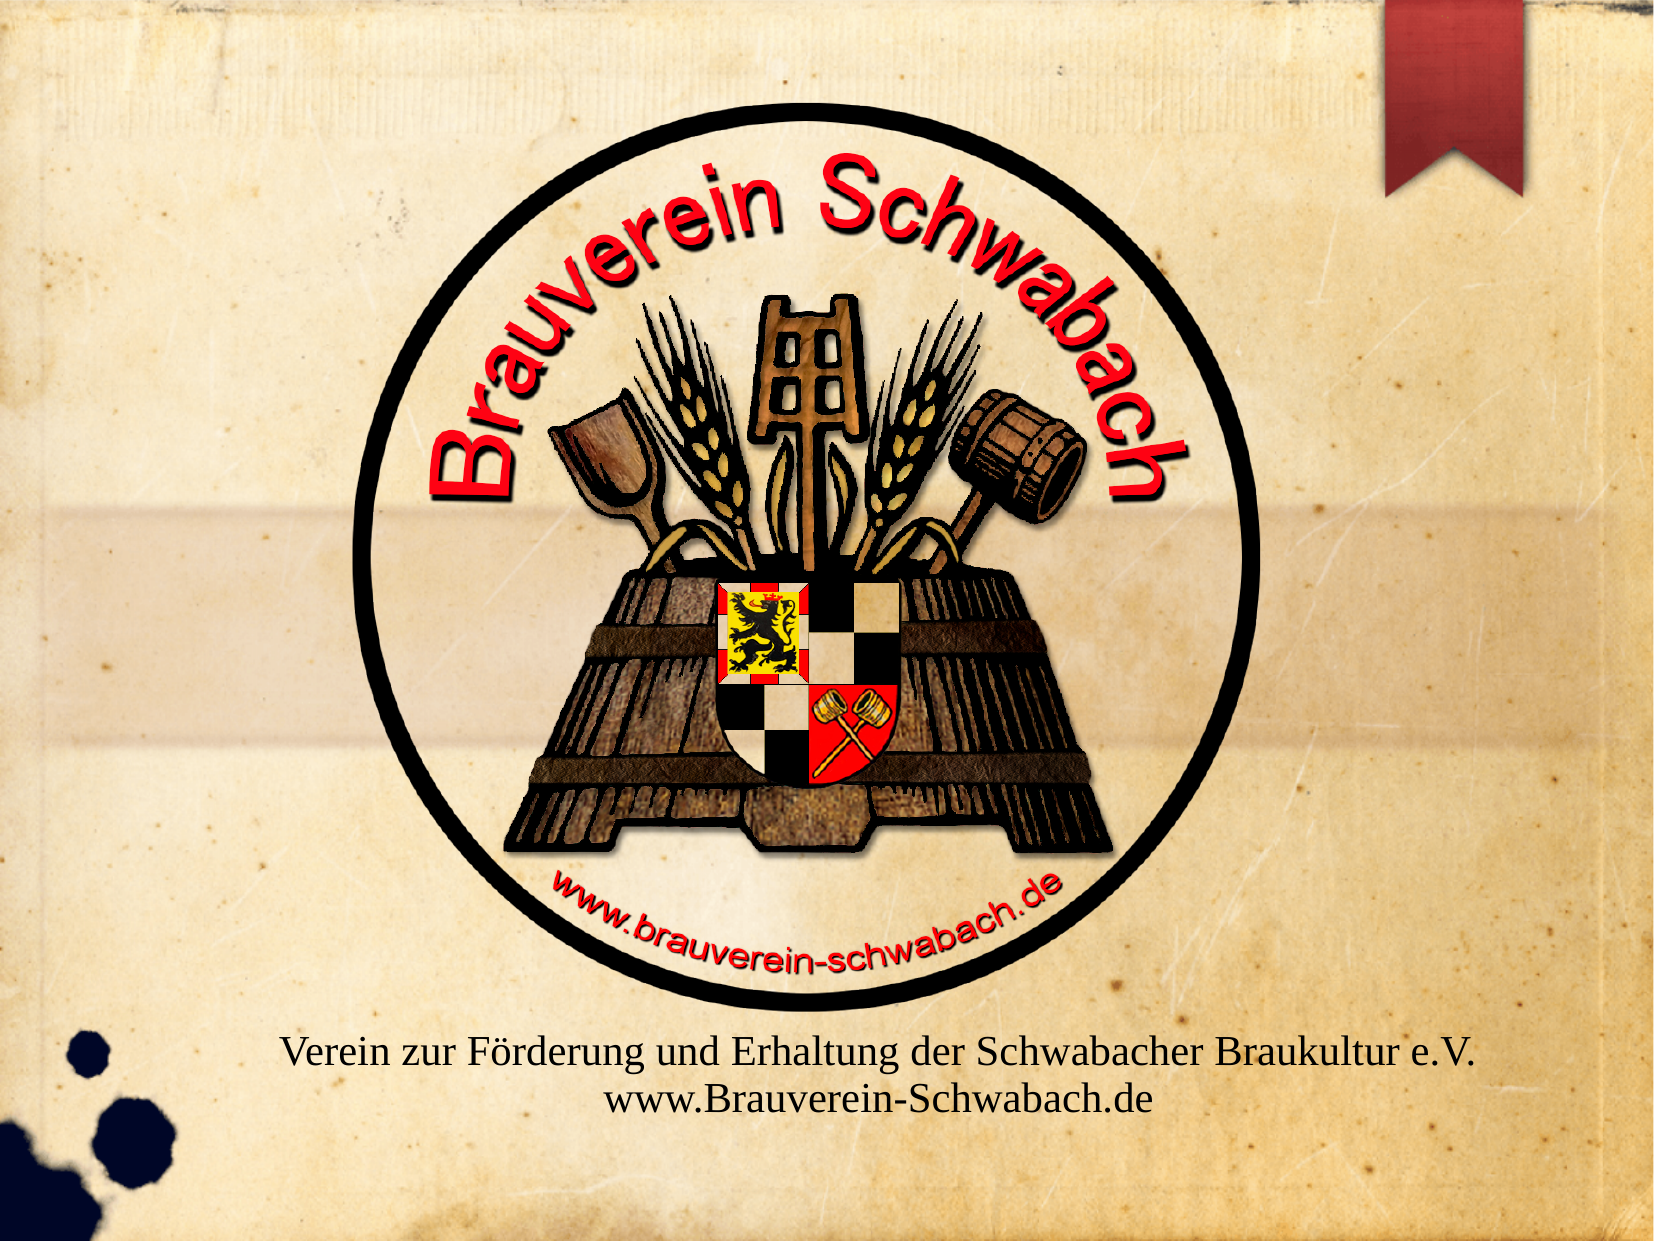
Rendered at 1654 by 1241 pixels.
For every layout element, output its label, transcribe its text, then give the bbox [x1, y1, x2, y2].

list Verein zur Förderung und Erhaltung der Schwabacher Braukultur e.V. www.Brauverein-Schwabach.de [118, 1040, 1595, 1123]
picture [0, 0, 1654, 1241]
